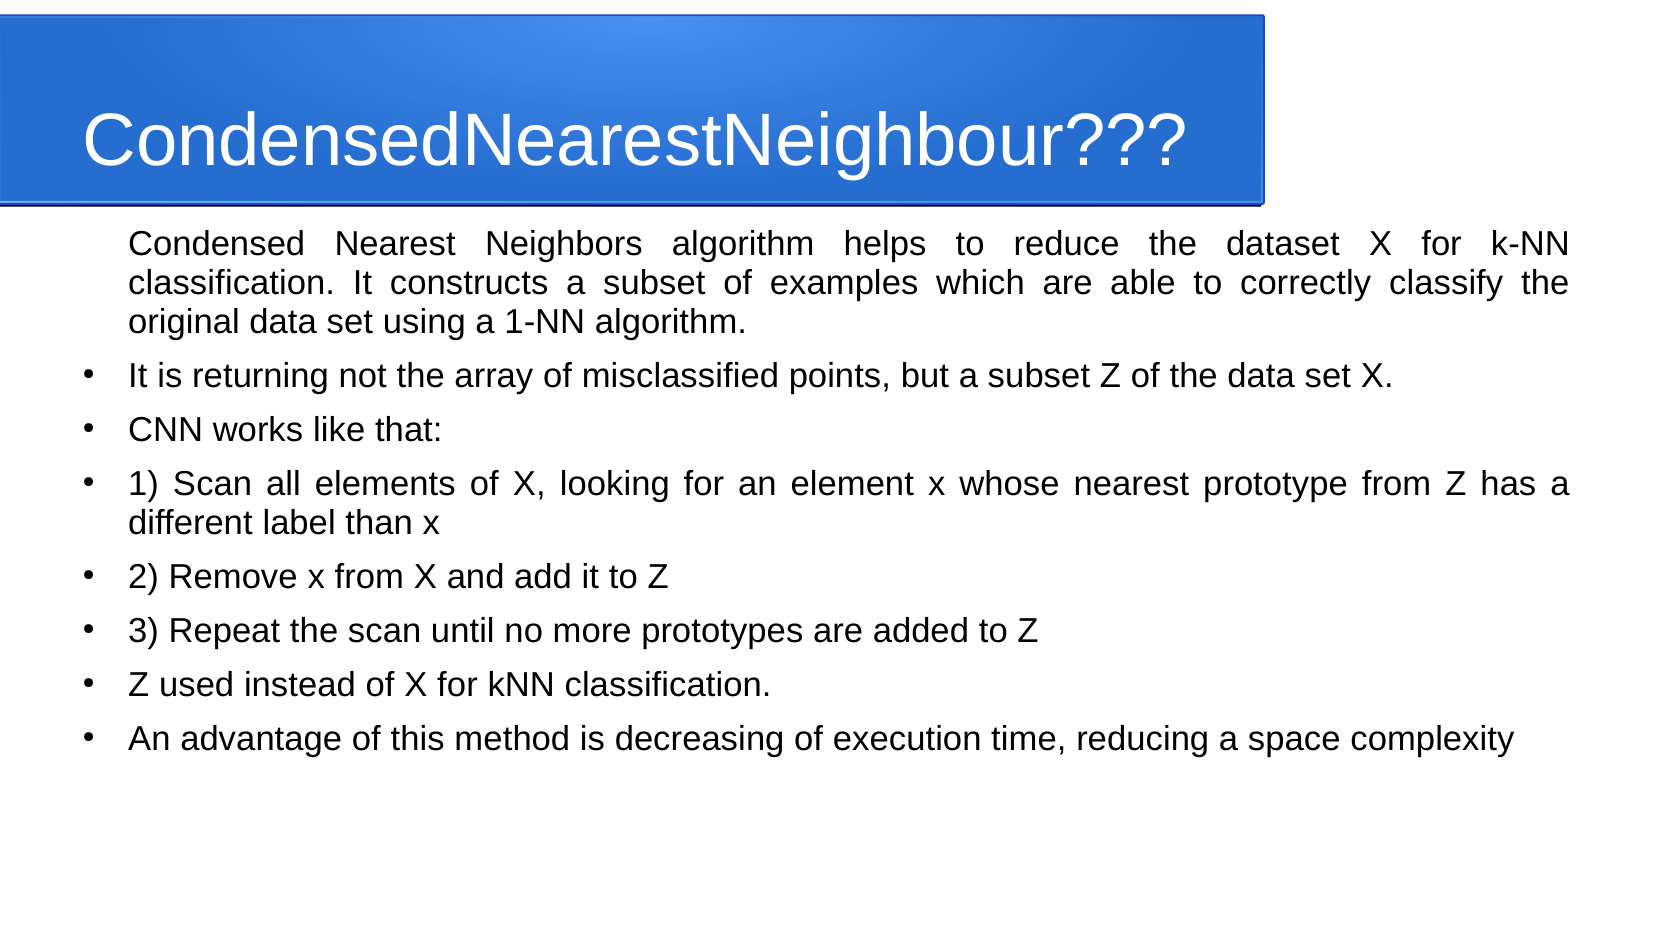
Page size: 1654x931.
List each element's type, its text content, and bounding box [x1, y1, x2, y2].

title CondensedNearestNeighbour??? [82, 15, 1235, 224]
list Condensed Nearest Neighbors algorithm helps to reduce the dataset X for k-NN classification. It constructs a subset of examples which are able to correctly classify the original data set using a 1-NN algorithm. It is returning not the array of misclassified points, but a subset Z of the data set X. CNN works like that: 1) Scan all elements of X, looking for an element x whose nearest prototype from Z has a different label than x 2) Remove x from X and add it to Z 3) Repeat the scan until no more prototypes are added to Z Z used instead of X for kNN classification. An advantage of this method is decreasing of execution time, reducing a space complexity [82, 224, 1571, 764]
